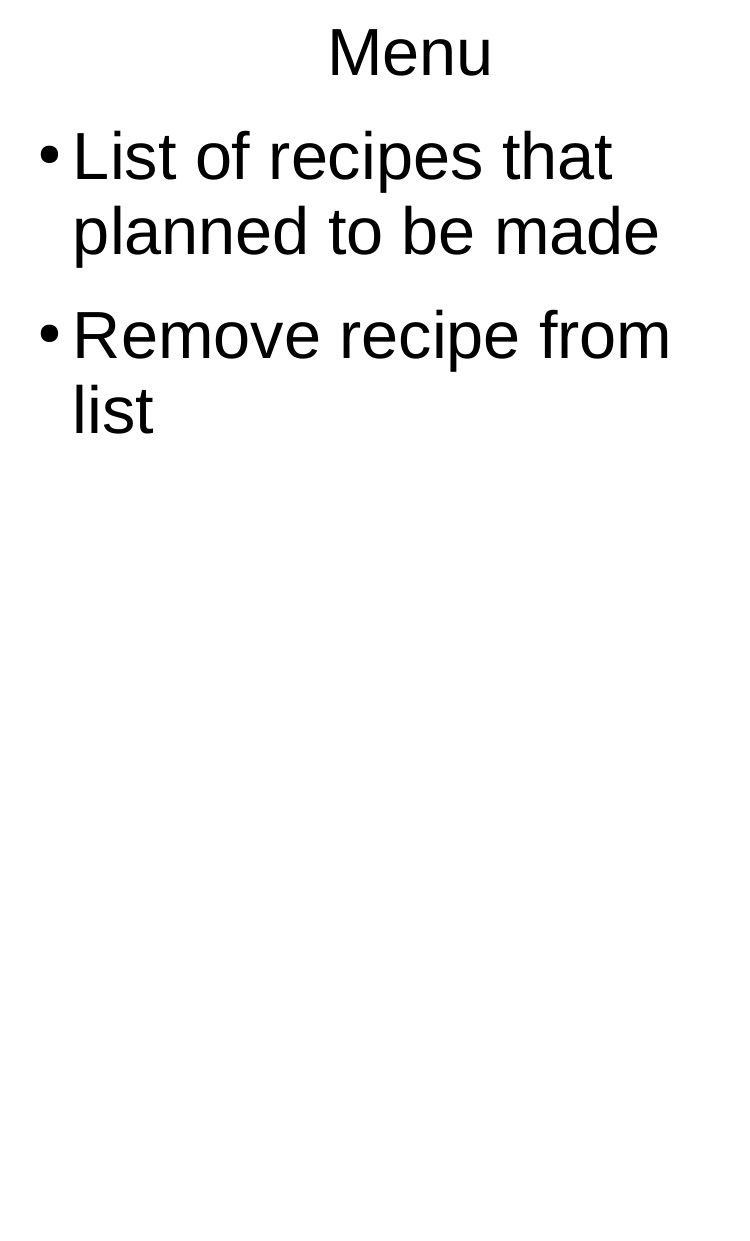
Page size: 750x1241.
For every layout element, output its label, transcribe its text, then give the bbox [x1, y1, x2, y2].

list Menu List of recipes that planned to be made Remove recipe from list [37, 15, 713, 1216]
